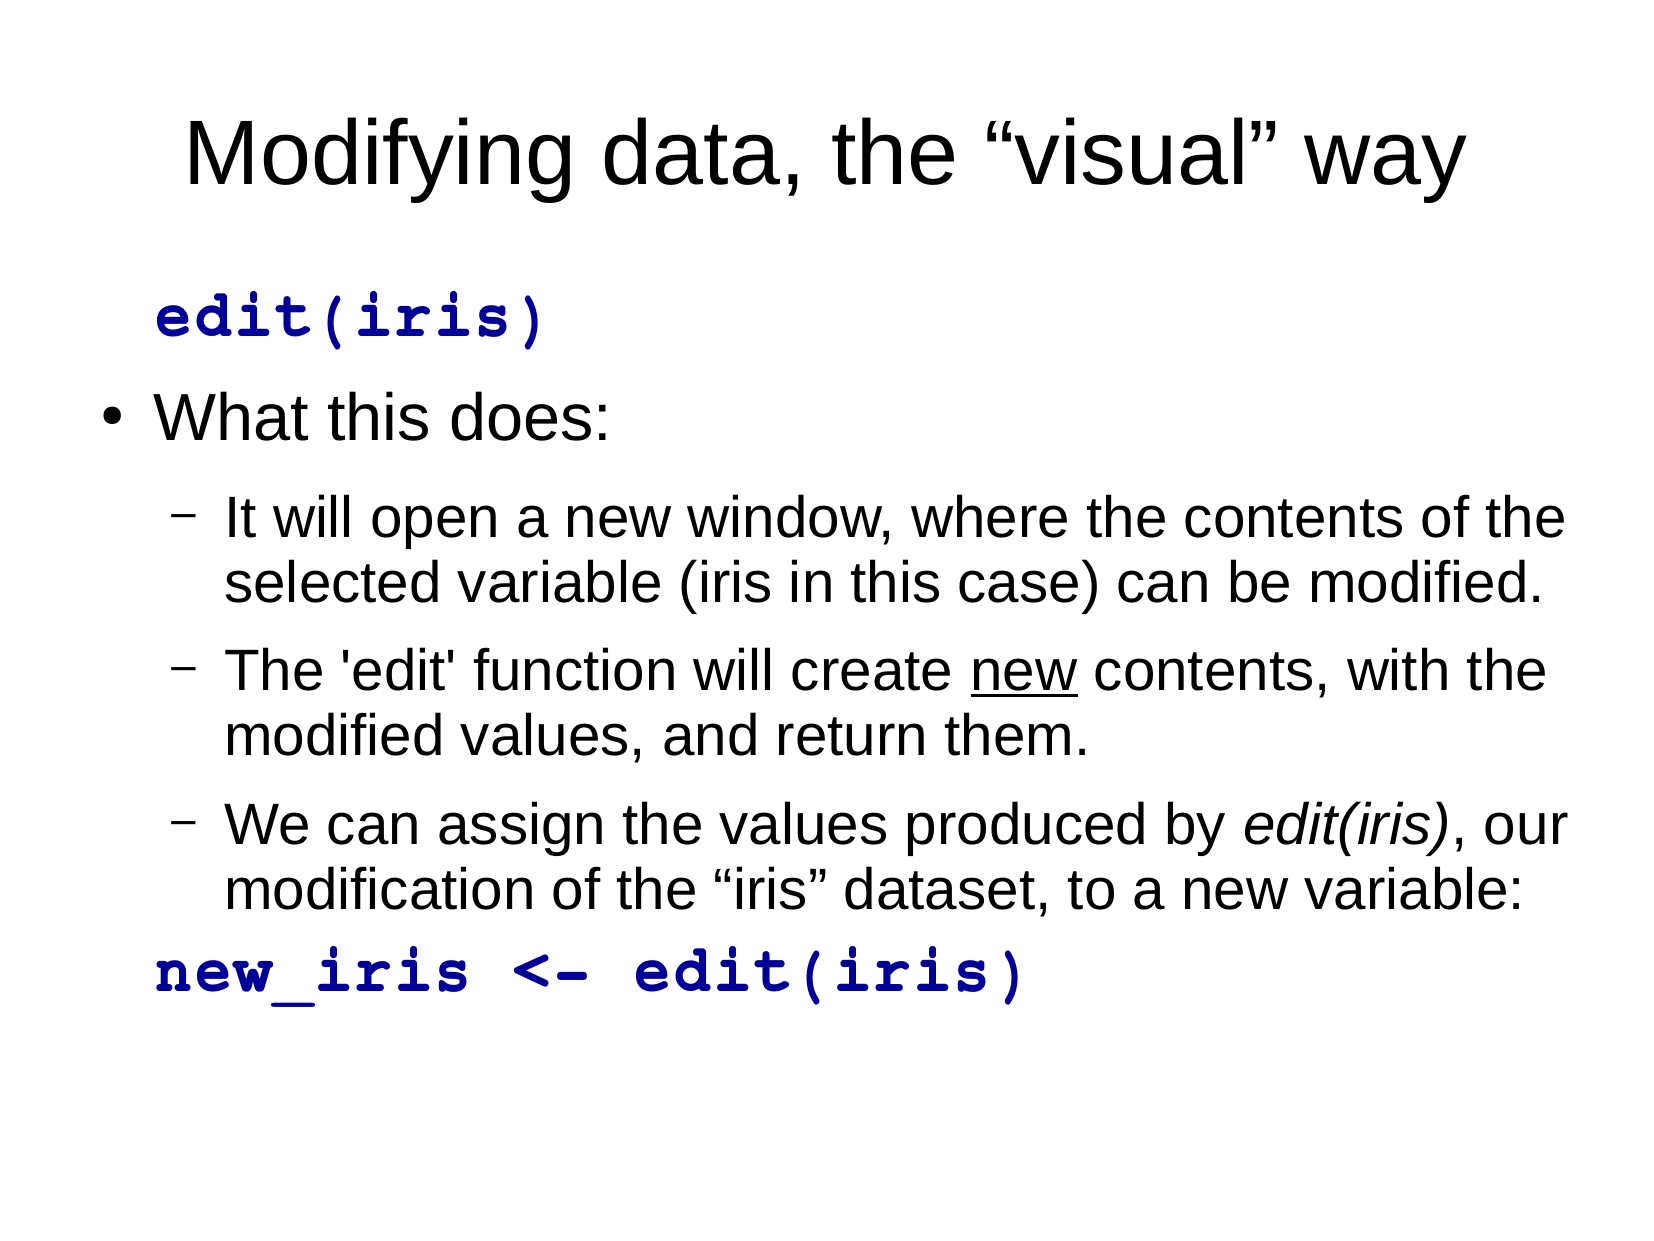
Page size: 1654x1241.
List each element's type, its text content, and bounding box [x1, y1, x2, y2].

title Modifying data, the “visual” way [82, 49, 1571, 257]
list edit(iris) What this does: It will open a new window, where the contents of the selected variable (iris in this case) can be modified. The 'edit' function will create new contents, with the modified values, and return them. We can assign the values produced by edit(iris), our modification of the “iris” dataset, to a new variable: new_iris <- edit(iris) [82, 290, 1571, 1010]
